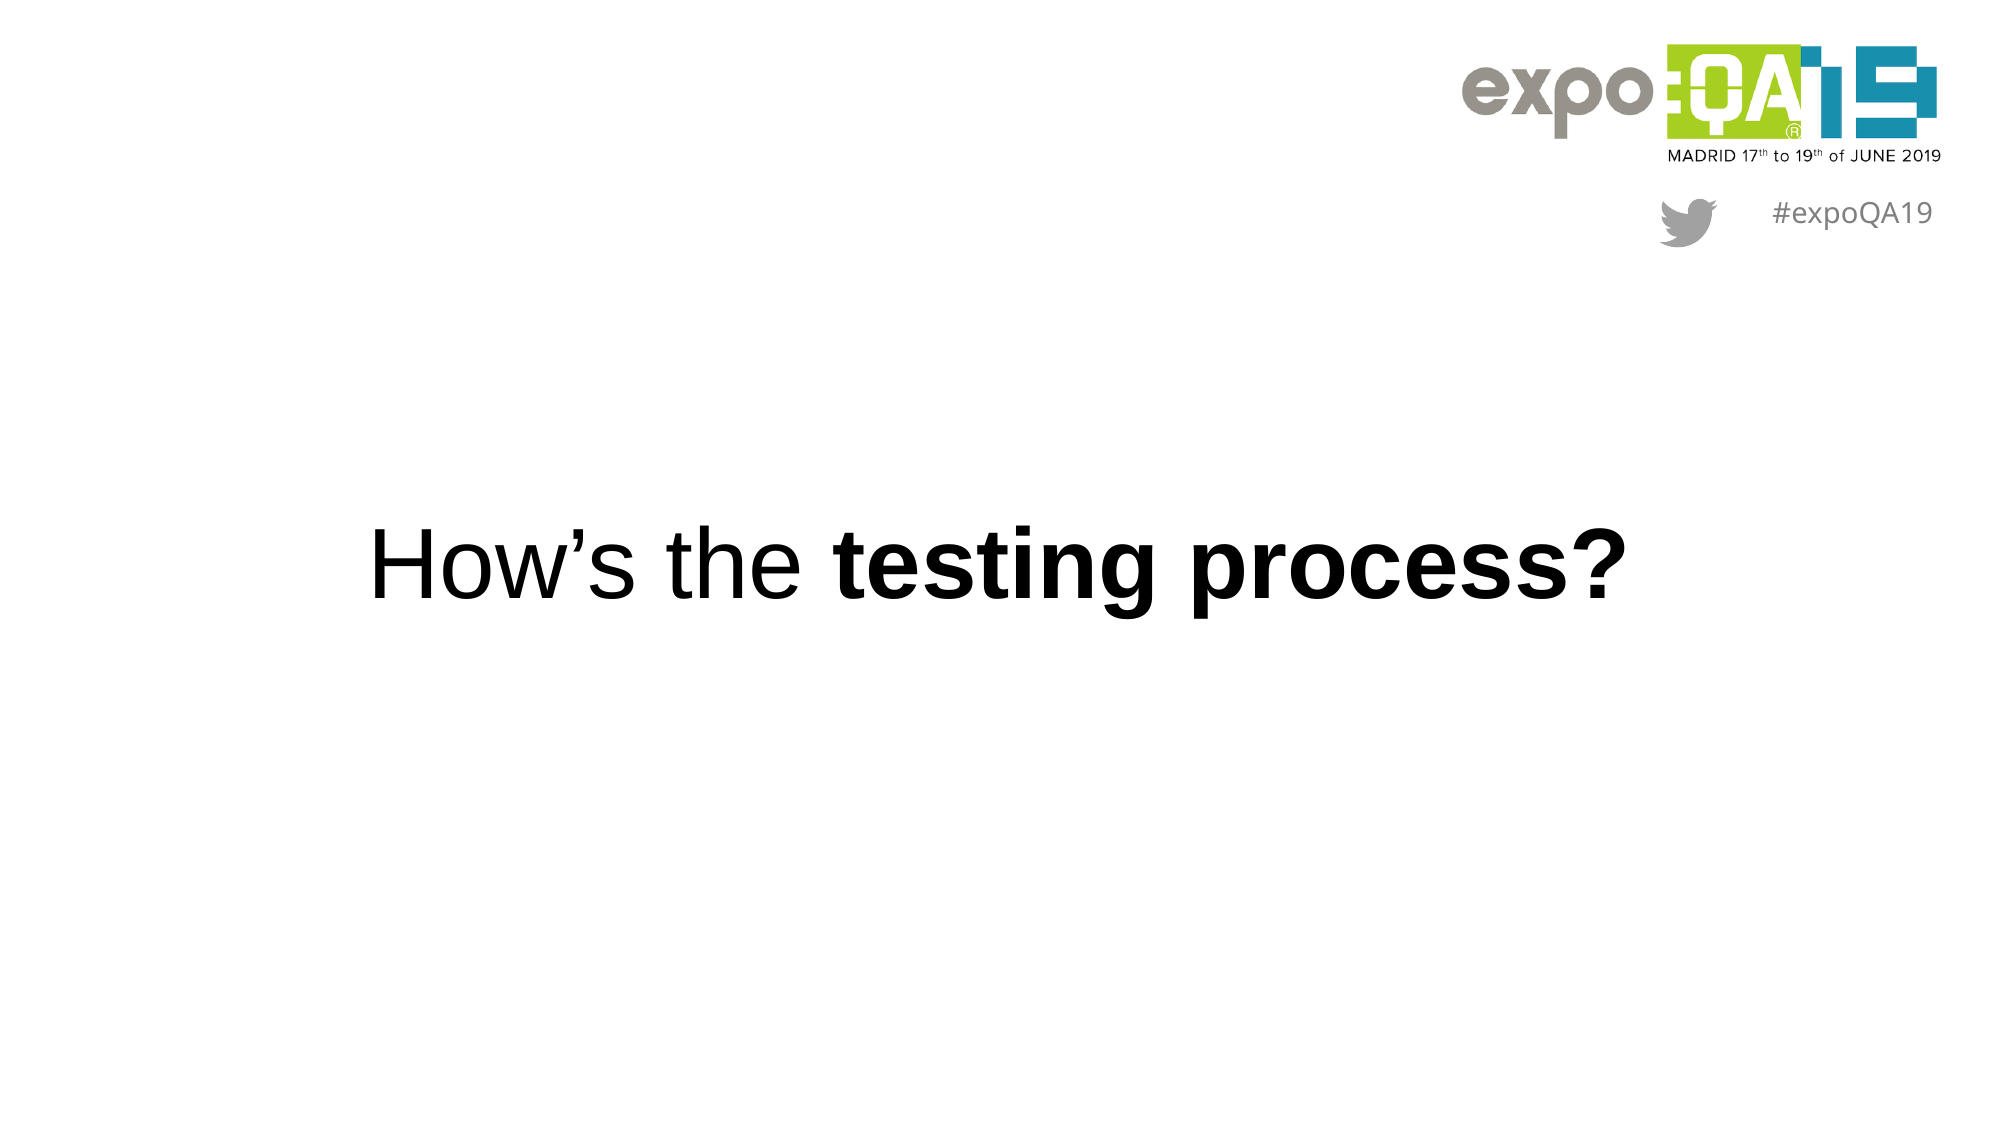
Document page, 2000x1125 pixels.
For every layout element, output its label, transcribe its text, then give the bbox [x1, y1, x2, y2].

subtitle How’s the testing process? [137, 59, 1862, 1068]
picture [1429, 37, 1948, 165]
